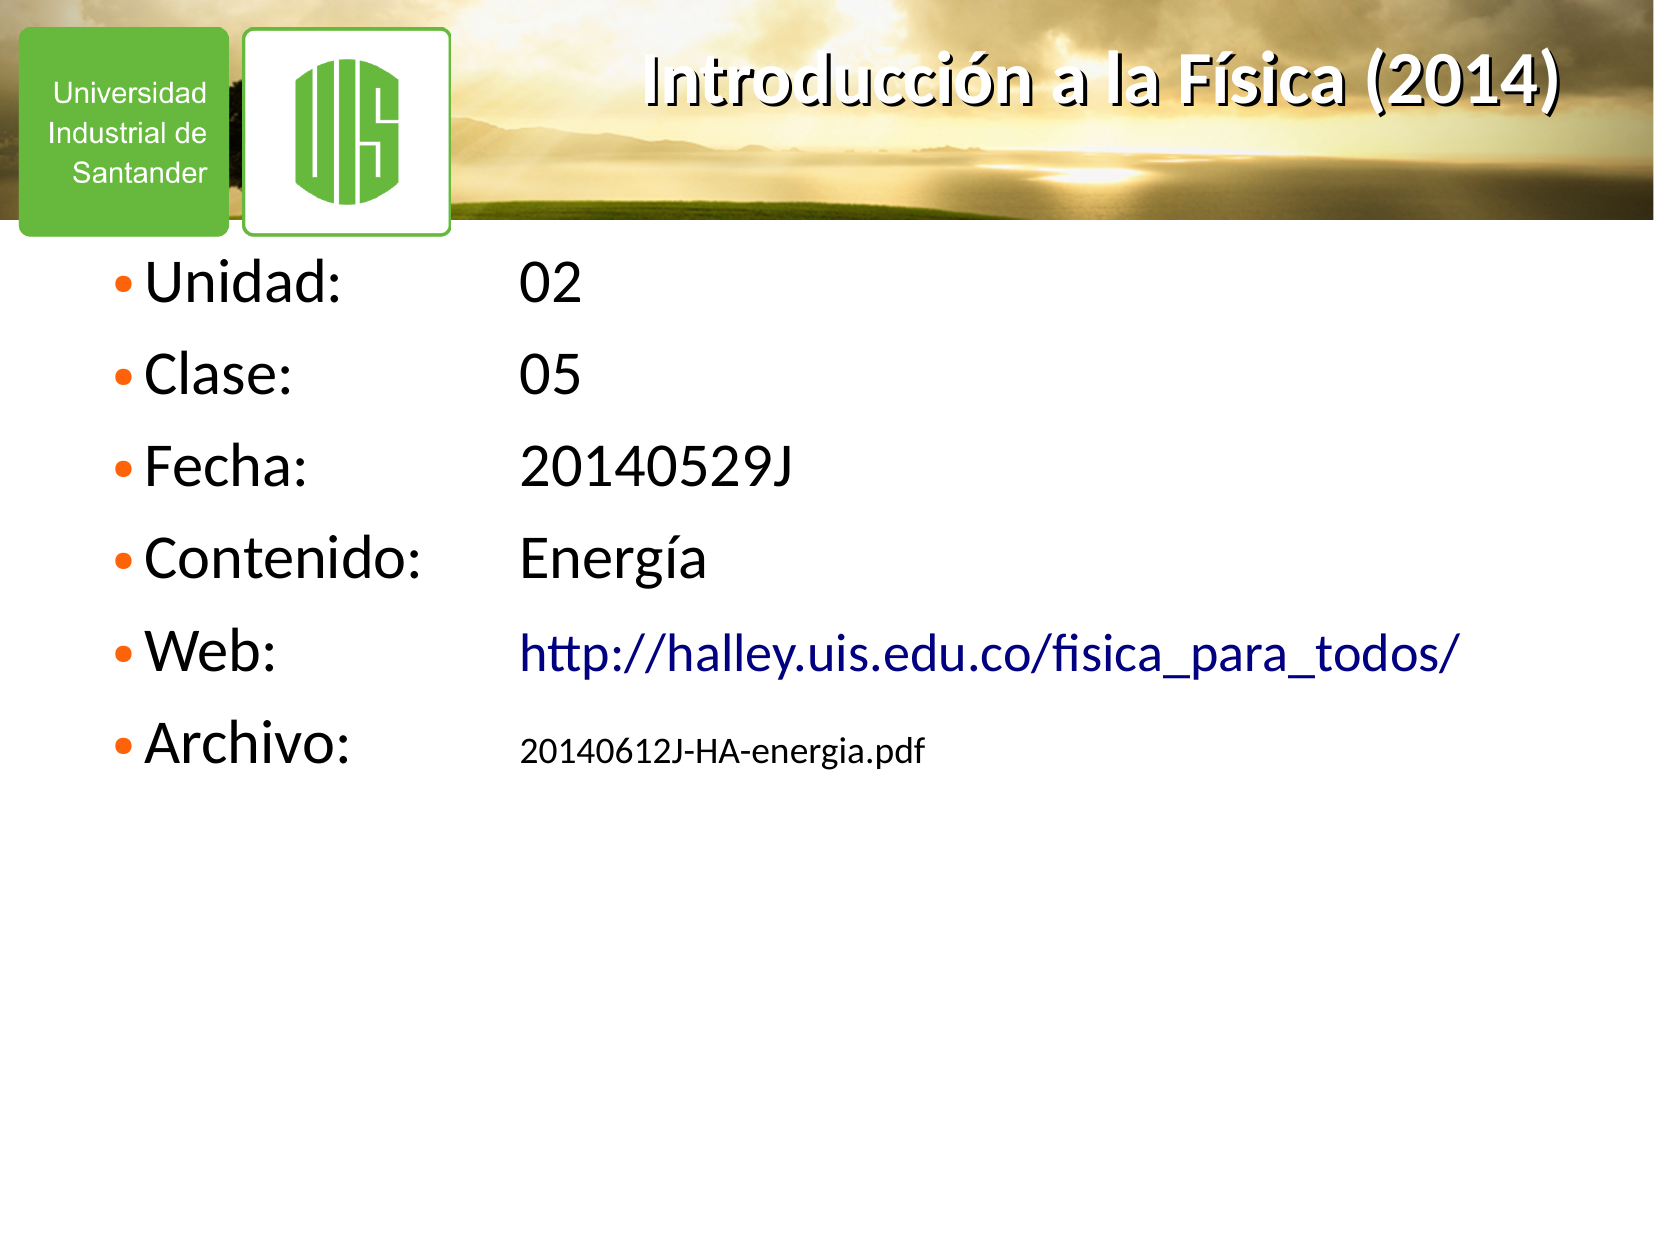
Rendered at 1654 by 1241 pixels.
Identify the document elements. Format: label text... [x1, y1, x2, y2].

picture [0, 0, 1654, 237]
title Introducción a la Física (2014) [75, 19, 1564, 151]
list Unidad: 02 Clase: 05 Fecha: 20140529J Contenido: Energía Web: http://halley.uis.edu.co/fisica_para_todos/ Archivo: 20140612J-HA-energia.pdf [82, 255, 1571, 1126]
